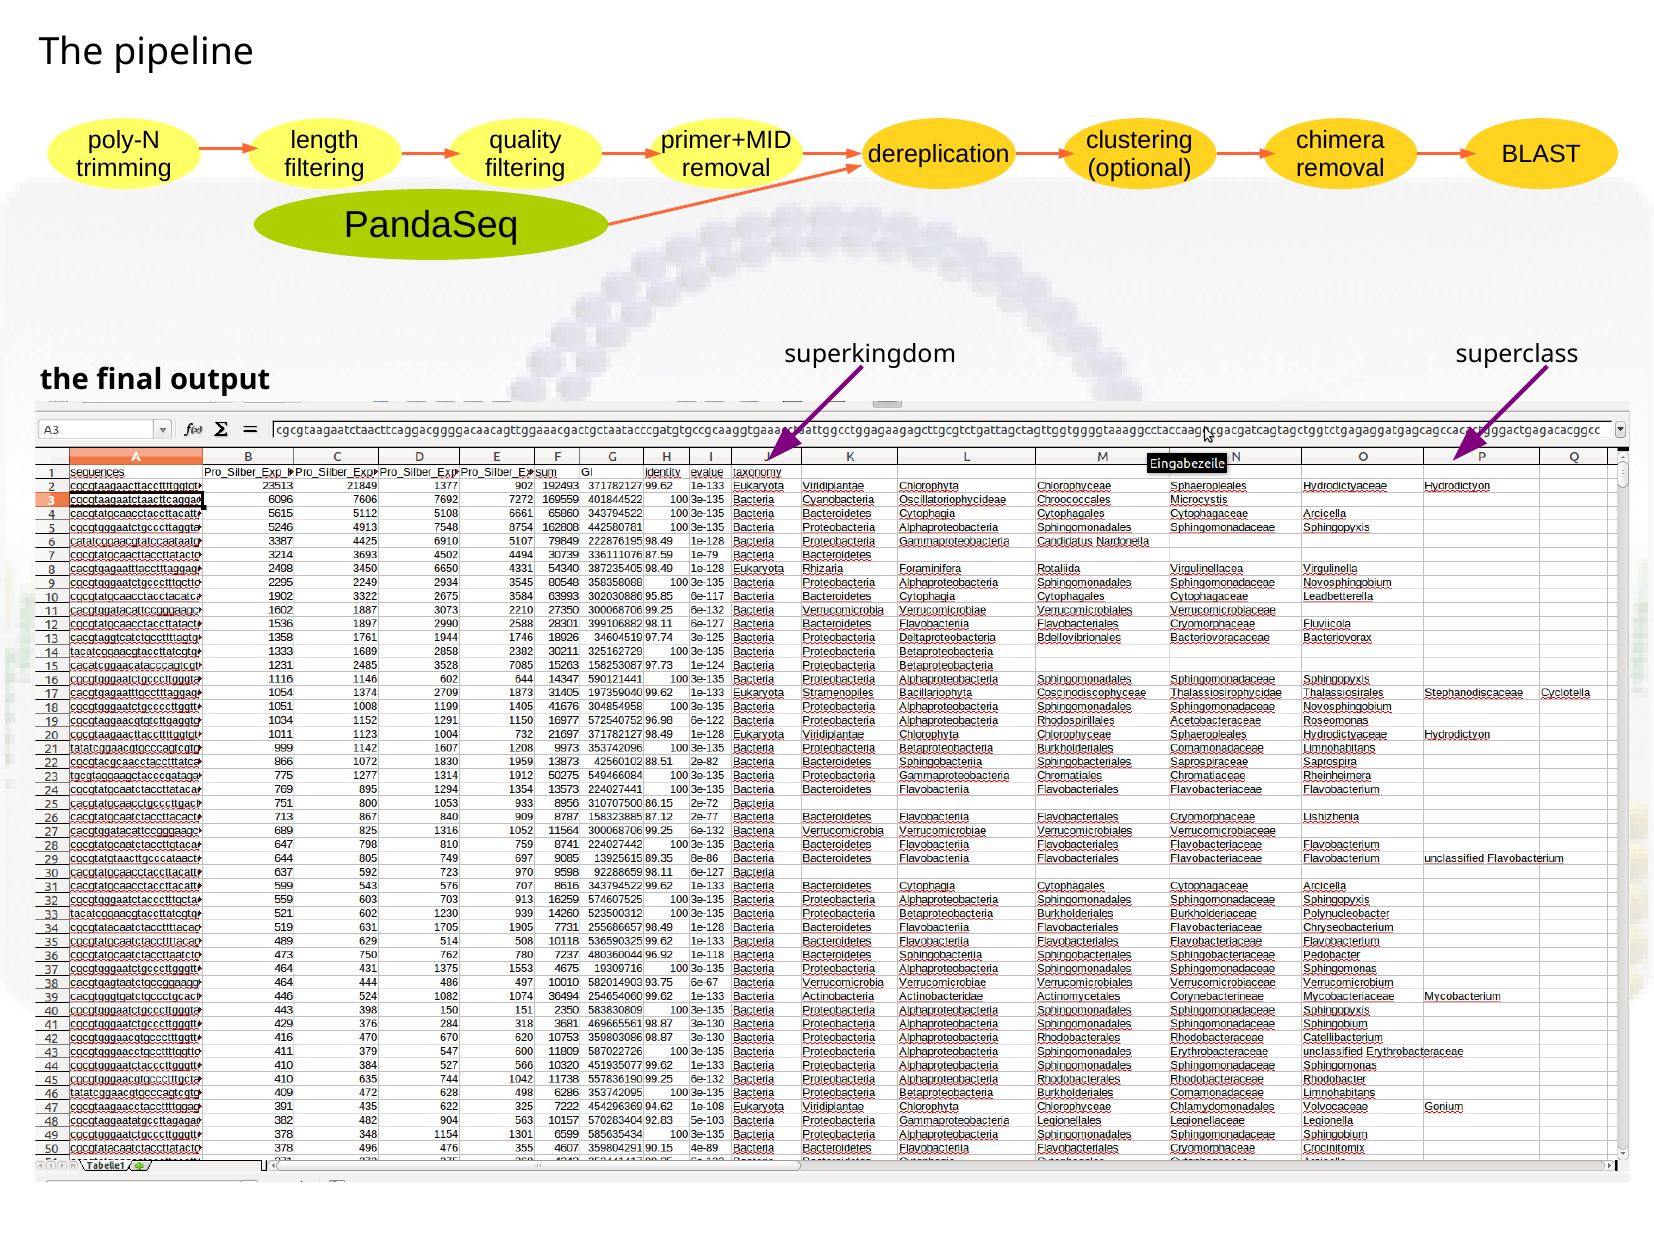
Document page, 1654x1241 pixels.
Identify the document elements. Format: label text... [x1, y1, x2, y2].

text_box [0, 0, 1654, 1241]
picture [35, 401, 1630, 1182]
text_box poly-N trimming [47, 118, 201, 190]
text_box quality filtering [449, 118, 603, 190]
text_box chimera removal [1264, 118, 1418, 190]
text_box primer+MID removal [650, 118, 804, 190]
text_box BLAST [1465, 118, 1619, 190]
text_box dereplication [862, 118, 1016, 190]
text_box clustering (optional) [1063, 118, 1217, 190]
text_box The pipeline [23, 16, 304, 92]
text_box PandaSeq [253, 188, 609, 260]
text_box length filtering [248, 118, 402, 190]
text_box superkingdom [734, 311, 981, 367]
text_box superclass [1405, 311, 1604, 367]
text_box the final output [0, 330, 355, 394]
